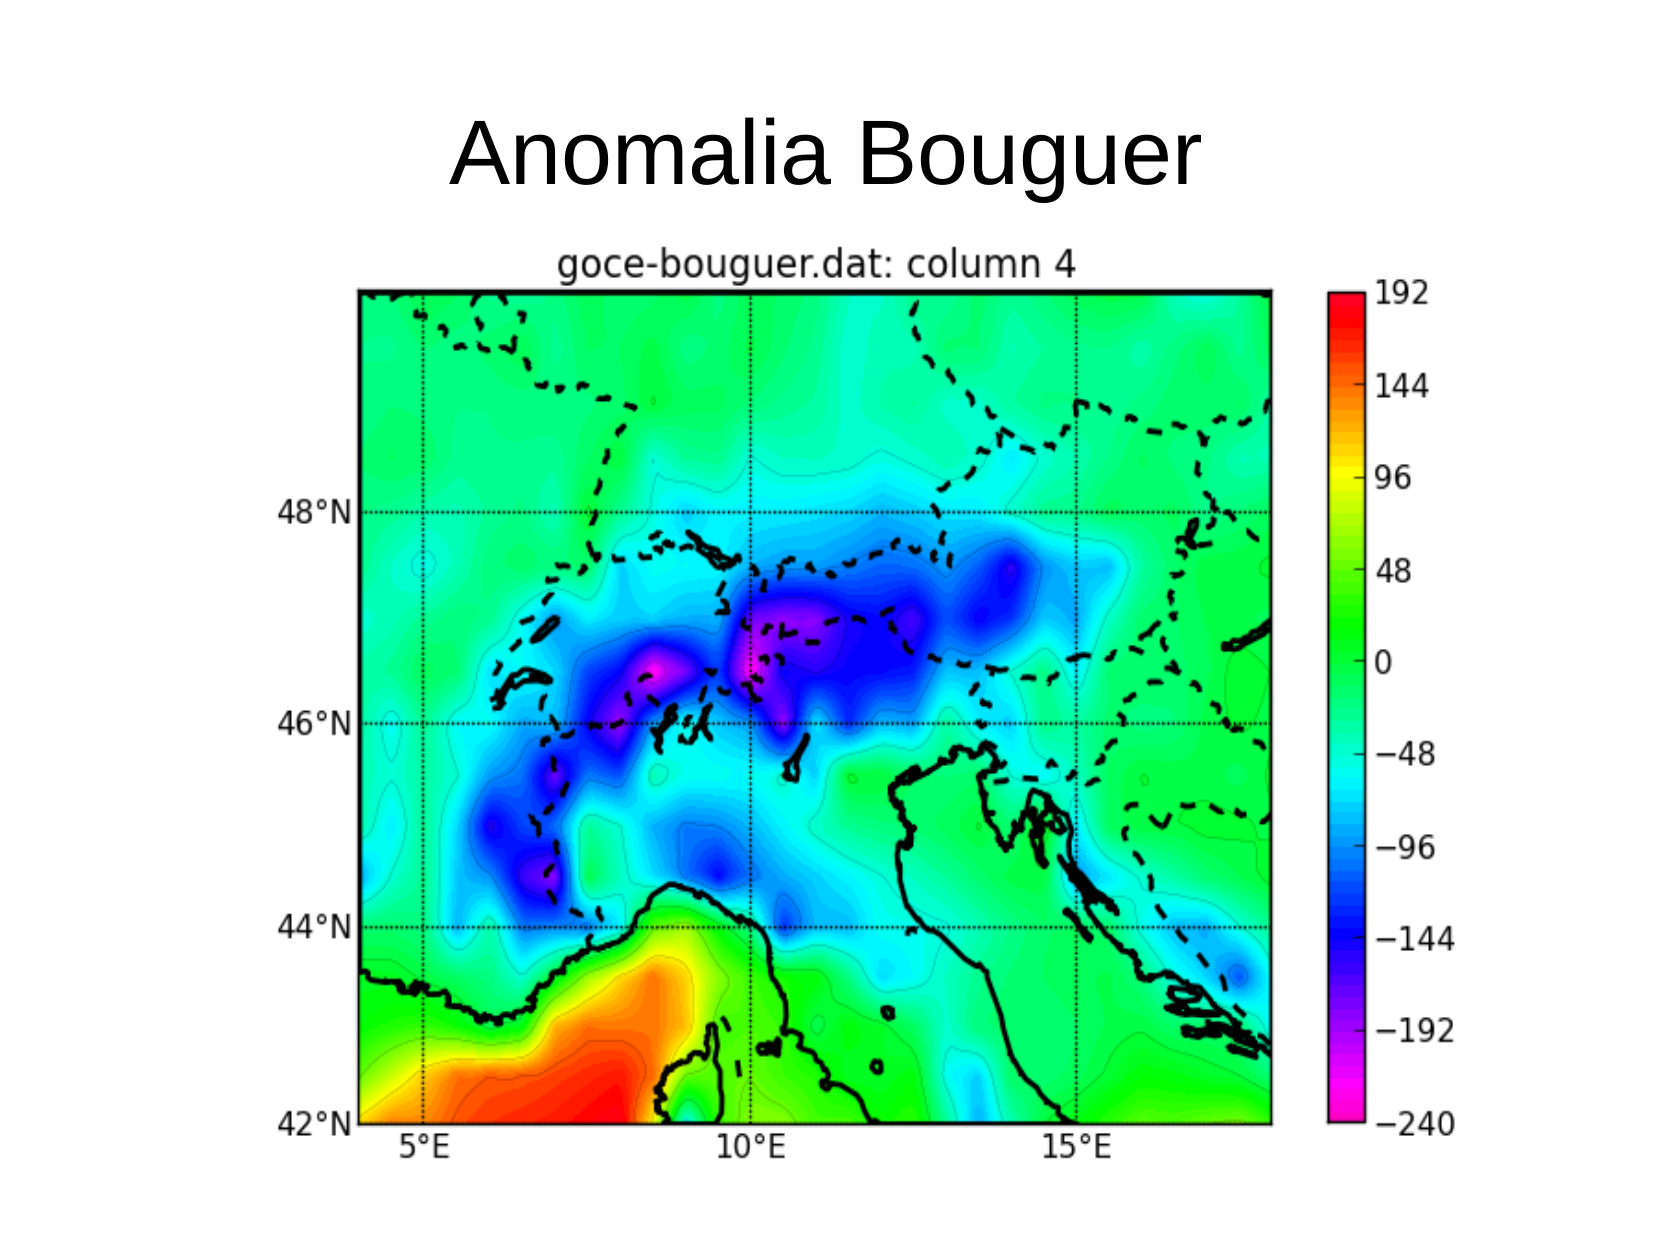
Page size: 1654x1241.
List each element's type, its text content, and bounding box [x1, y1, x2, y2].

picture [176, 99, 1648, 1241]
title Anomalia Bouguer [82, 49, 1571, 257]
